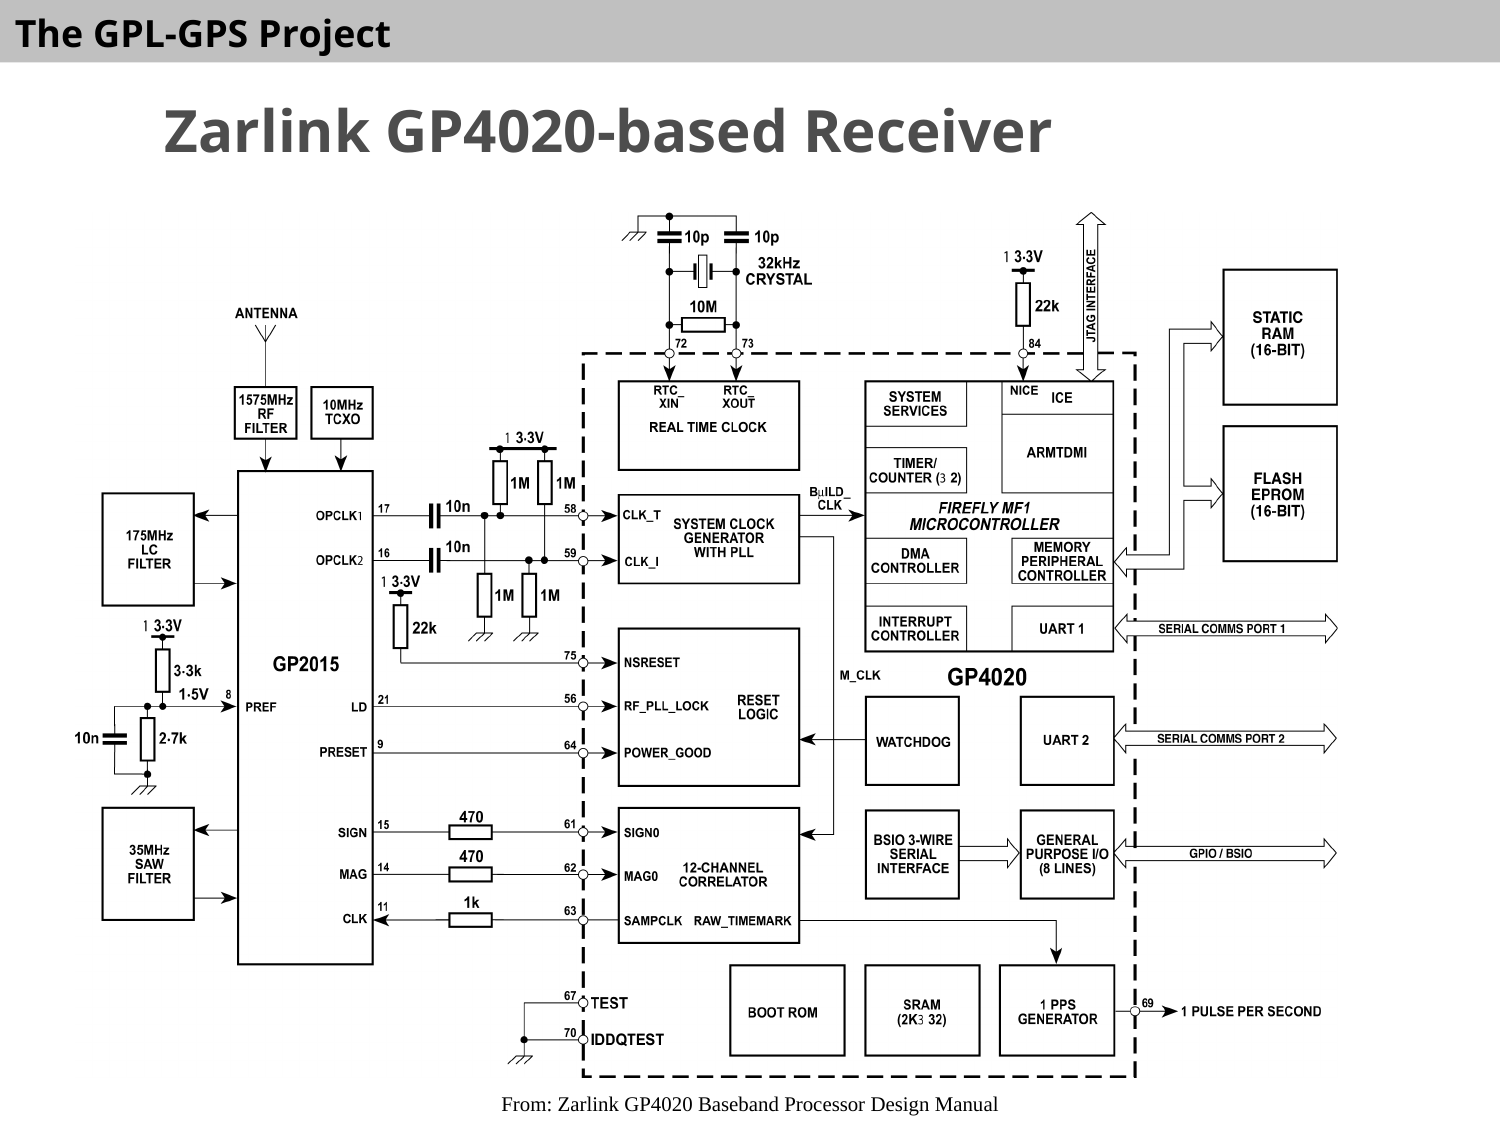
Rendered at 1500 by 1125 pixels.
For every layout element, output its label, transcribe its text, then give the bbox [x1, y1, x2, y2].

text_box Zarlink GP4020-based Receiver [149, 87, 1463, 175]
picture [75, 212, 1338, 1078]
text_box From: Zarlink GP4020 Baseband Processor Design Manual [0, 1084, 1500, 1124]
